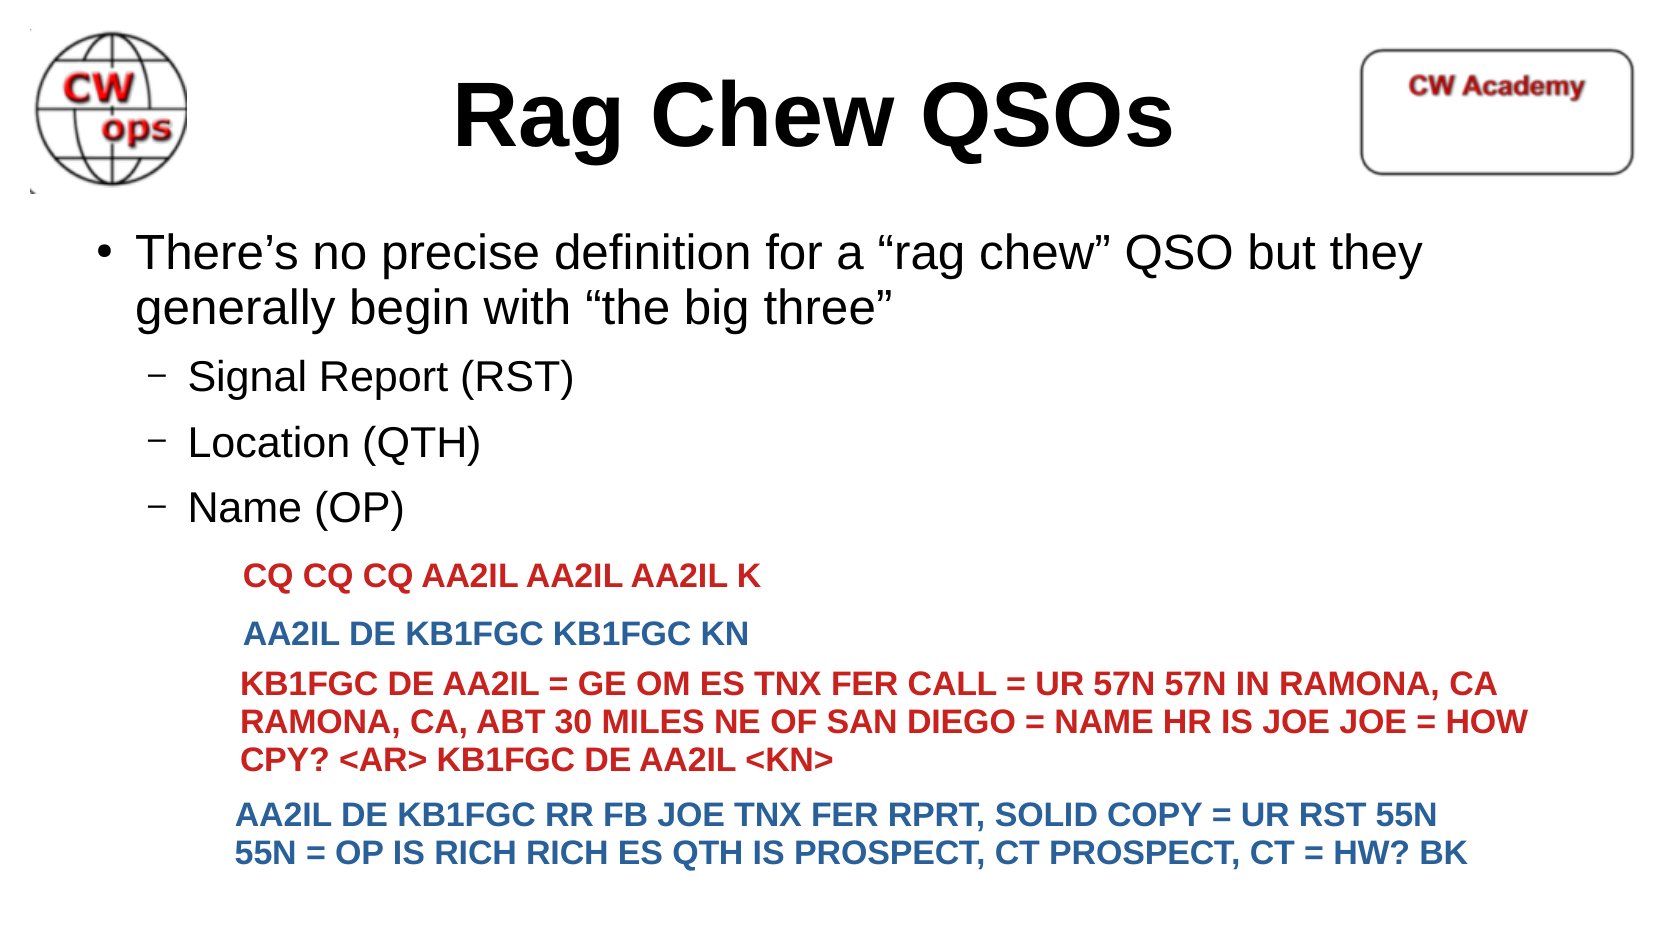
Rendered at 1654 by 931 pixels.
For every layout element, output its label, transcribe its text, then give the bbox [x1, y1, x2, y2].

picture [30, 29, 187, 194]
title Rag Chew QSOs [82, 37, 1571, 193]
list There’s no precise definition for a “rag chew” QSO but they generally begin with “the big three” Signal Report (RST) Location (QTH) Name (OP) CQ CQ CQ AA2IL AA2IL AA2IL K AA2IL DE KB1FGC KB1FGC KN KB1FGC DE AA2IL = GE OM ES TNX FER CALL = UR 57N 57N IN RAMONA, CA RAMONA, CA, ABT 30 MILES NE OF SAN DIEGO = NAME HR IS JOE JOE = HOW CPY? <AR> KB1FGC DE AA2IL <KN> AA2IL DE KB1FGC RR FB JOE TNX FER RPRT, SOLID COPY = UR RST 55N 55N = OP IS RICH RICH ES QTH IS PROSPECT, CT PROSPECT, CT = HW? BK [82, 225, 1571, 915]
picture [1571, 37, 1640, 186]
